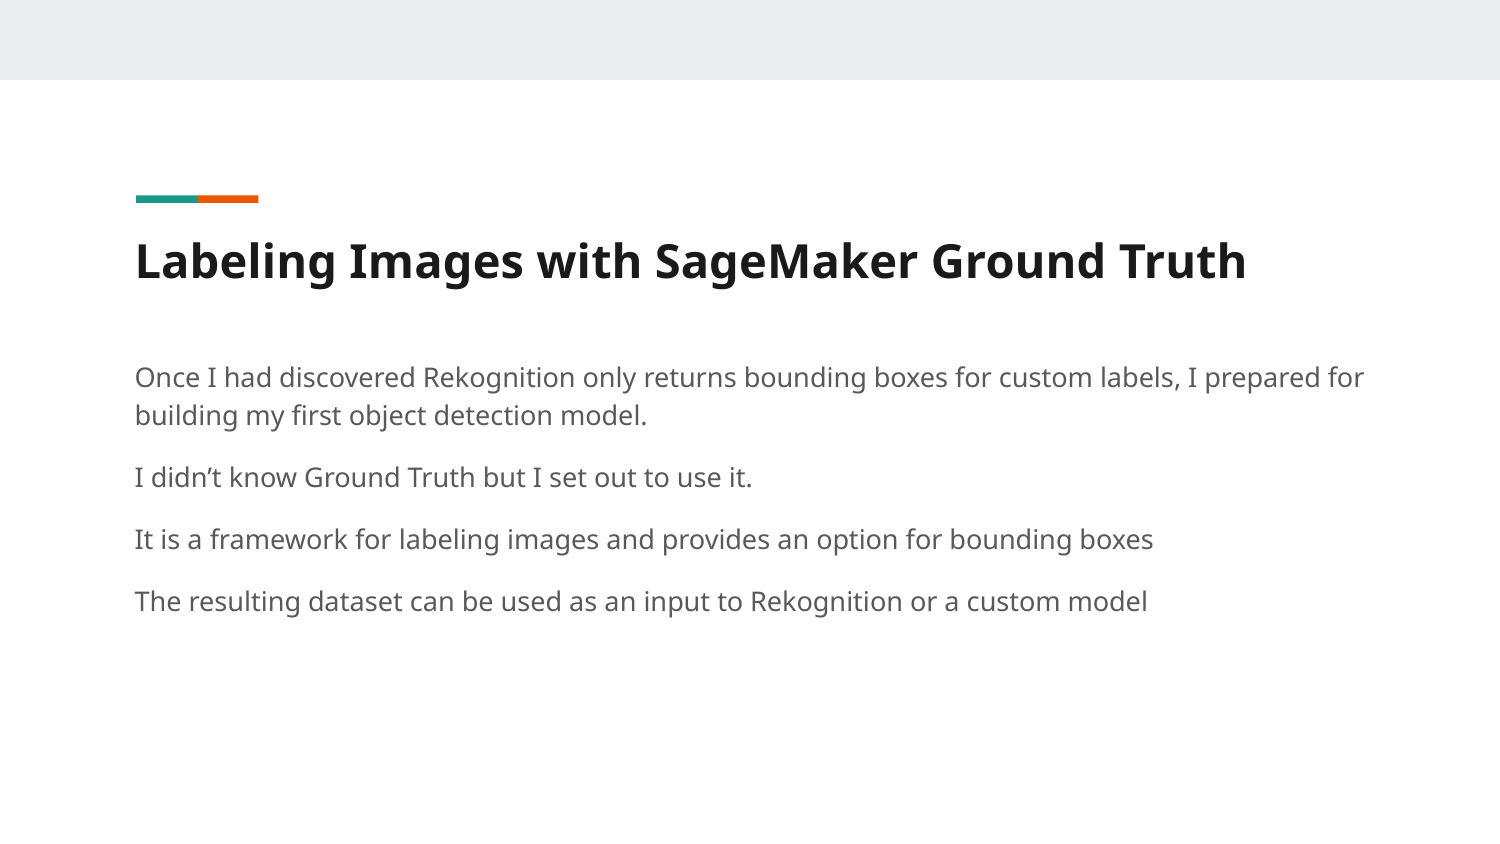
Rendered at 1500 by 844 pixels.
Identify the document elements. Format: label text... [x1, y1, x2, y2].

list Once I had discovered Rekognition only returns bounding boxes for custom labels, I prepared for building my first object detection model. I didn’t know Ground Truth but I set out to use it. It is a framework for labeling images and provides an option for bounding boxes The resulting dataset can be used as an input to Rekognition or a custom model [119, 341, 1381, 712]
title Labeling Images with SageMaker Ground Truth [119, 216, 1381, 305]
